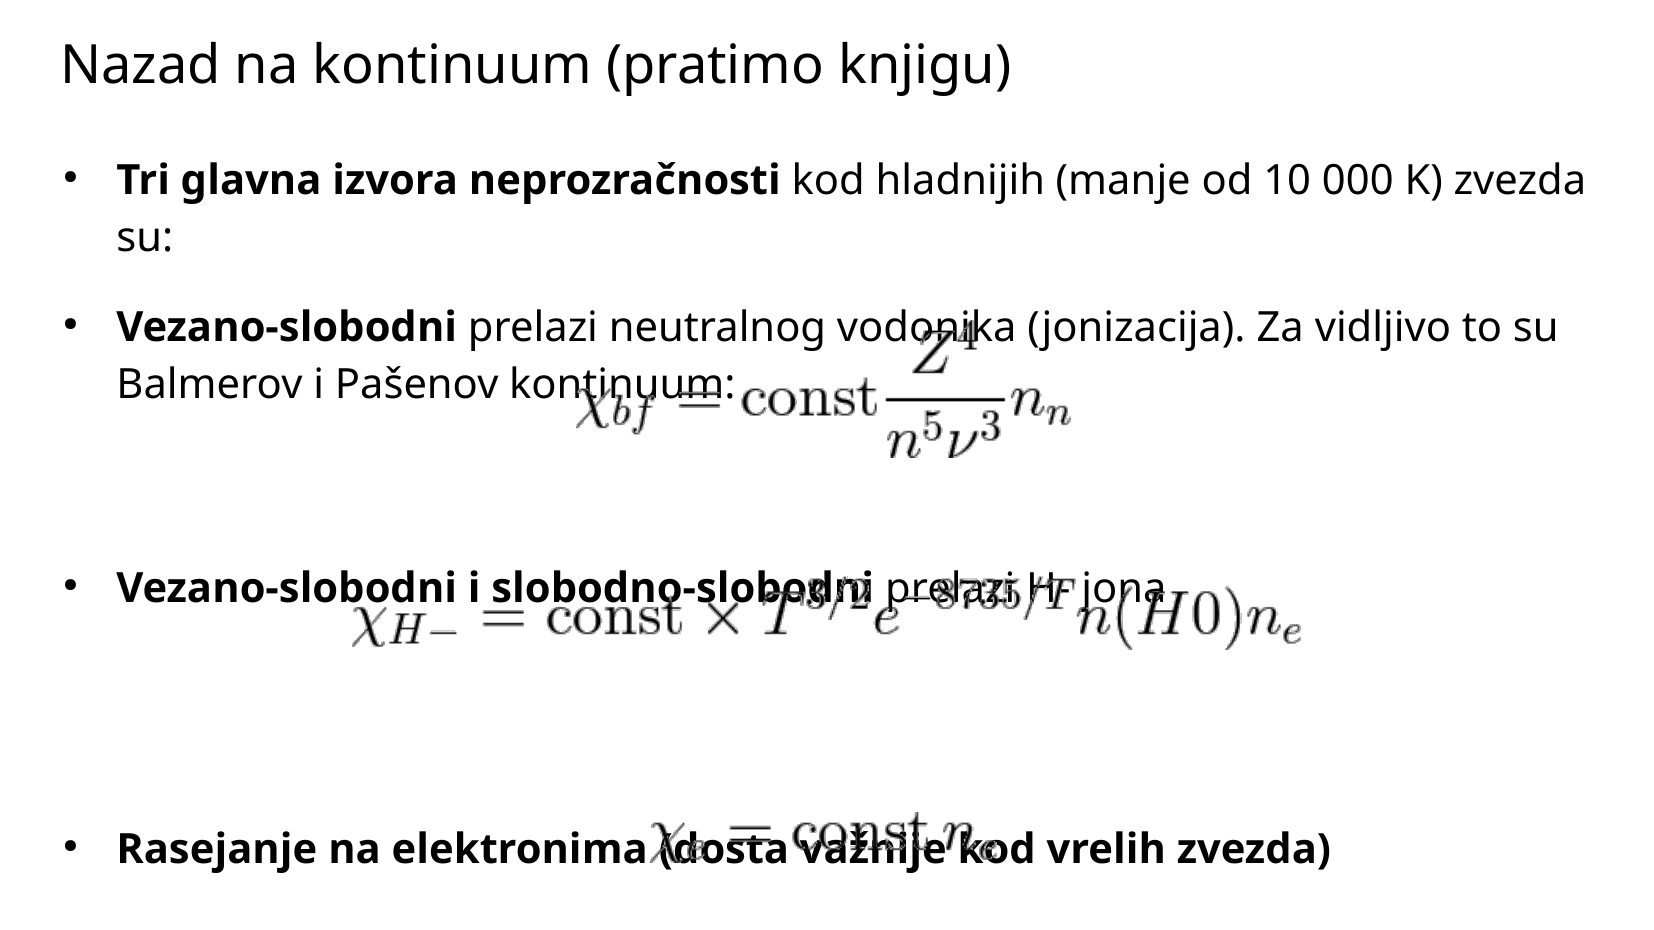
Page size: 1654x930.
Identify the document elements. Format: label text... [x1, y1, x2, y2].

picture [352, 576, 1301, 650]
list Tri glavna izvora neprozračnosti kod hladnijih (manje od 10 000 K) zvezda su: Vezano-slobodni prelazi neutralnog vodonika (jonizacija). Za vidljivo to su Balmerov i Pašenov kontinuum: Vezano-slobodni i slobodno-slobodni prelazi H- jona Rasejanje na elektronima (dosta važnije kod vrelih zvezda) [45, 150, 1613, 880]
picture [650, 812, 997, 863]
title Nazad na kontinuum (pratimo knjigu) [59, 13, 1648, 113]
picture [576, 320, 1071, 458]
